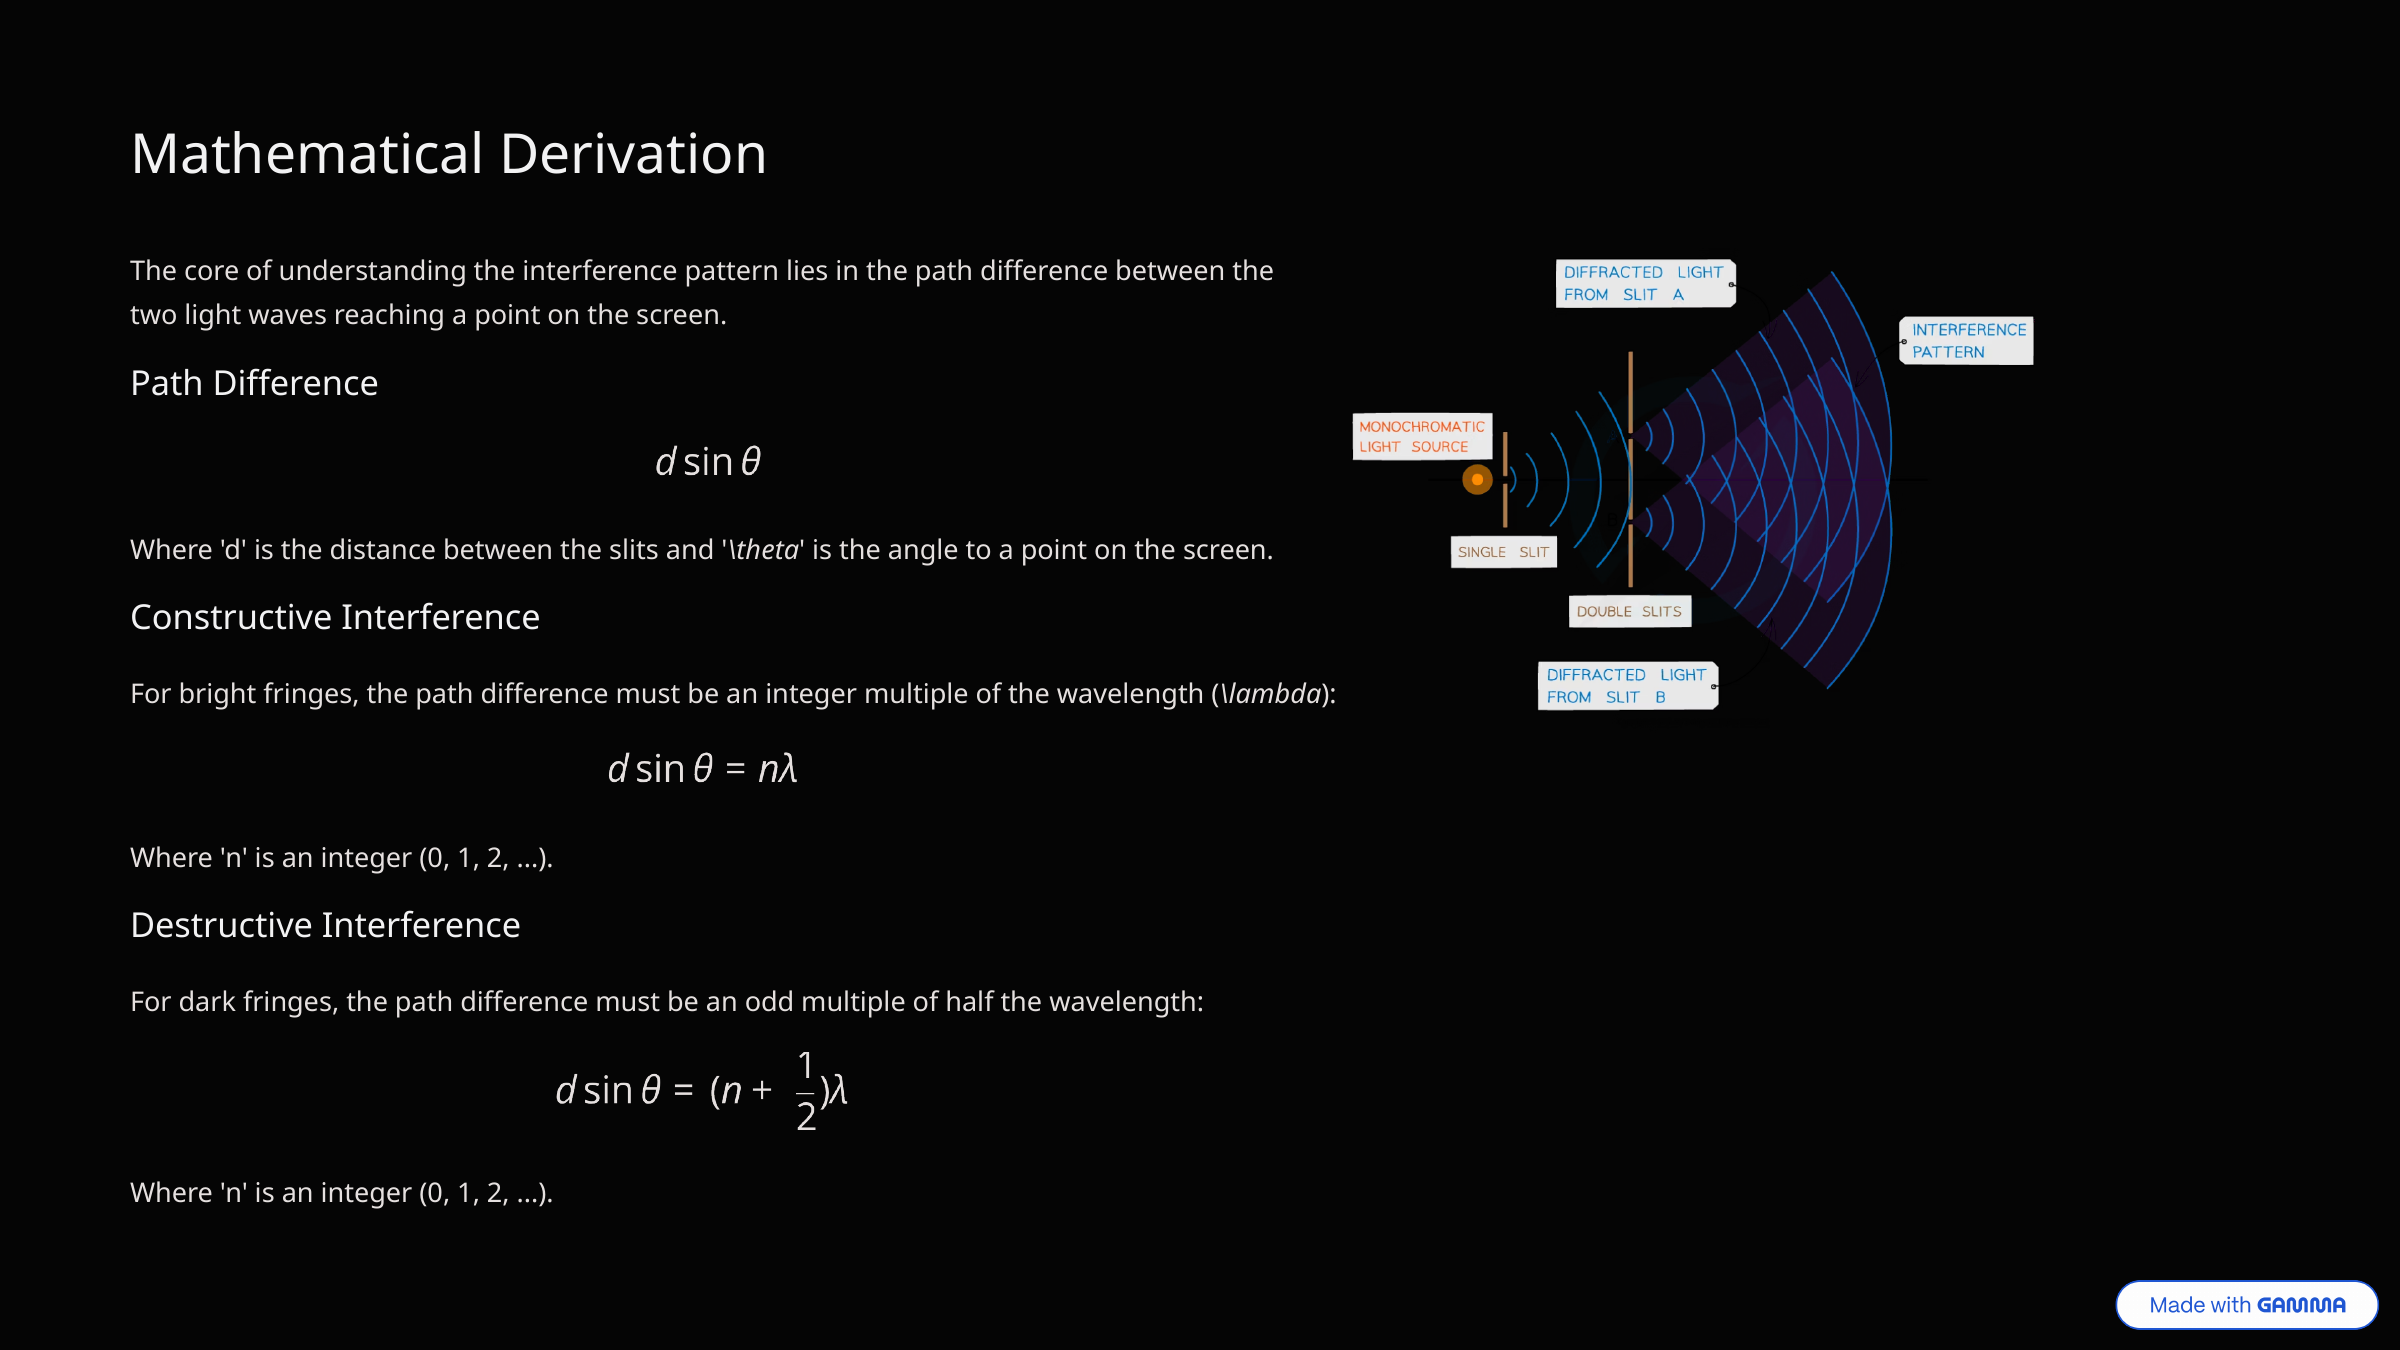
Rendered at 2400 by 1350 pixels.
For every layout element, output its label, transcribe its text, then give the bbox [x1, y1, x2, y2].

text_box Where 'n' is an integer (0, 1, 2, ...). [130, 1164, 1277, 1209]
picture [130, 1052, 1277, 1130]
text_box Where 'd' is the distance between the slits and '\theta' is the angle to a point on the screen. [130, 521, 1277, 567]
text_box For bright fringes, the path difference must be an integer multiple of the wavelength (\lambda): [130, 665, 1277, 711]
text_box Constructive Interference [130, 593, 568, 638]
text_box Path Difference [130, 359, 479, 403]
picture [2106, 1271, 2389, 1339]
picture [130, 745, 1277, 794]
text_box Where 'n' is an integer (0, 1, 2, ...). [130, 828, 1277, 874]
text_box The core of understanding the interference pattern lies in the path difference between the two light waves reaching a point on the screen. [130, 241, 1277, 332]
text_box Destructive Interference [130, 901, 543, 945]
picture [130, 438, 1277, 487]
text_box For dark fringes, the path difference must be an odd multiple of half the wavelength: [130, 972, 1277, 1018]
picture [1345, 248, 2040, 733]
text_box Mathematical Derivation [130, 115, 812, 186]
